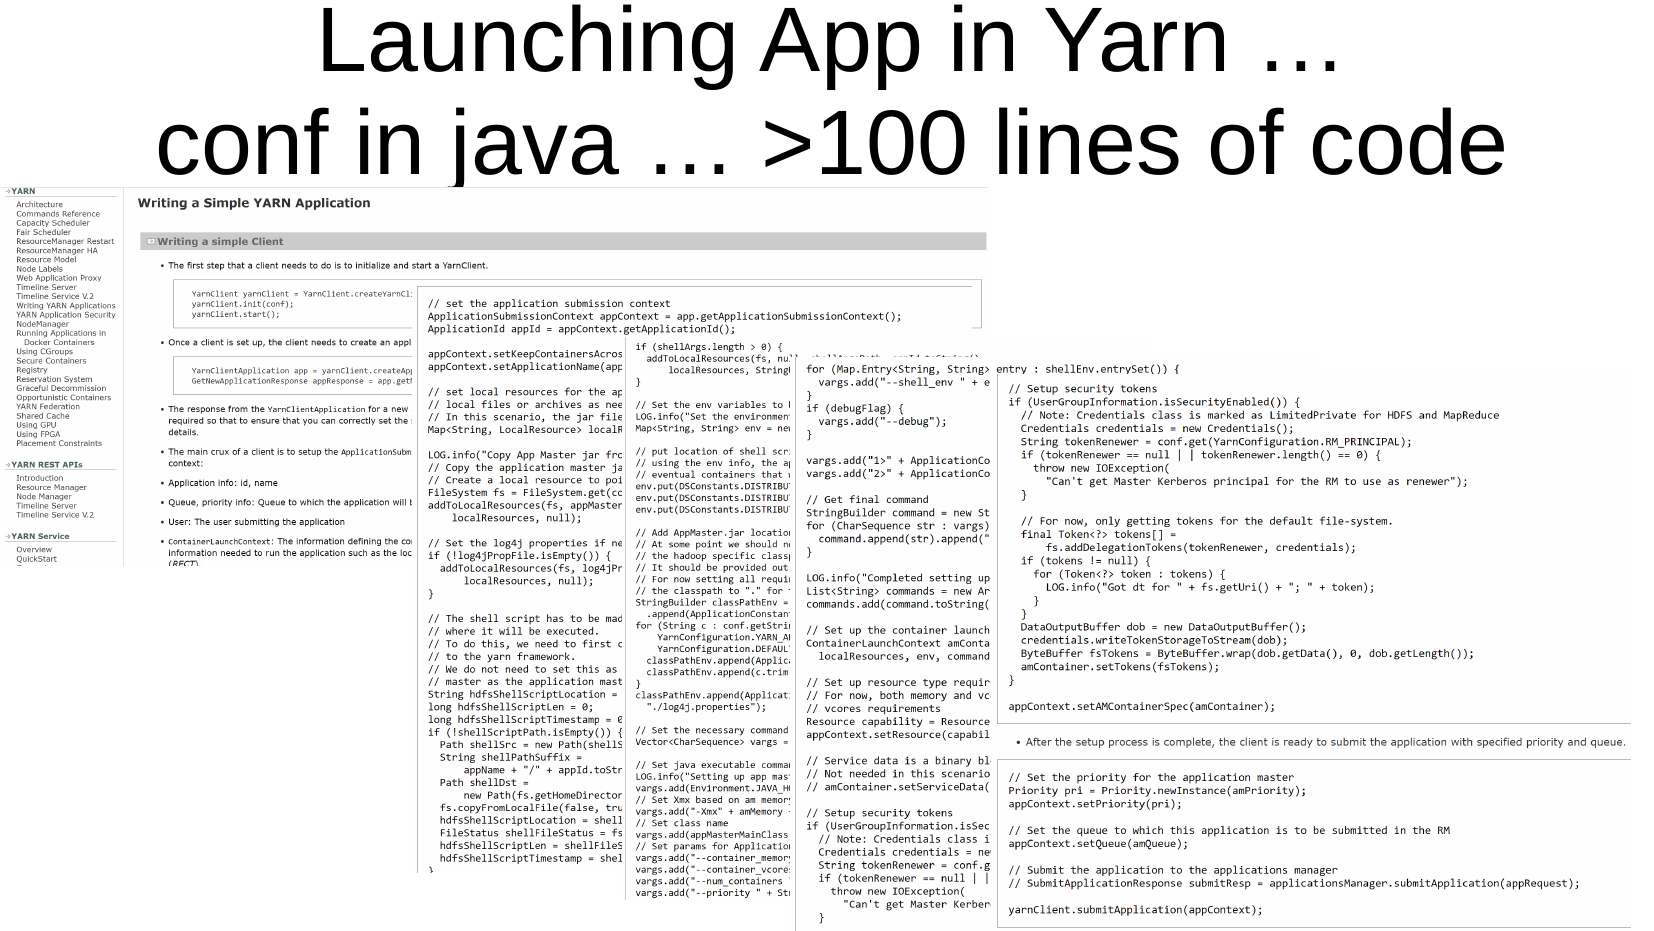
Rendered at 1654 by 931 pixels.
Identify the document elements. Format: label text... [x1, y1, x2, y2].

title Launching App in Yarn … conf in java … >100 lines of code [88, 0, 1577, 194]
picture [0, 187, 1631, 931]
